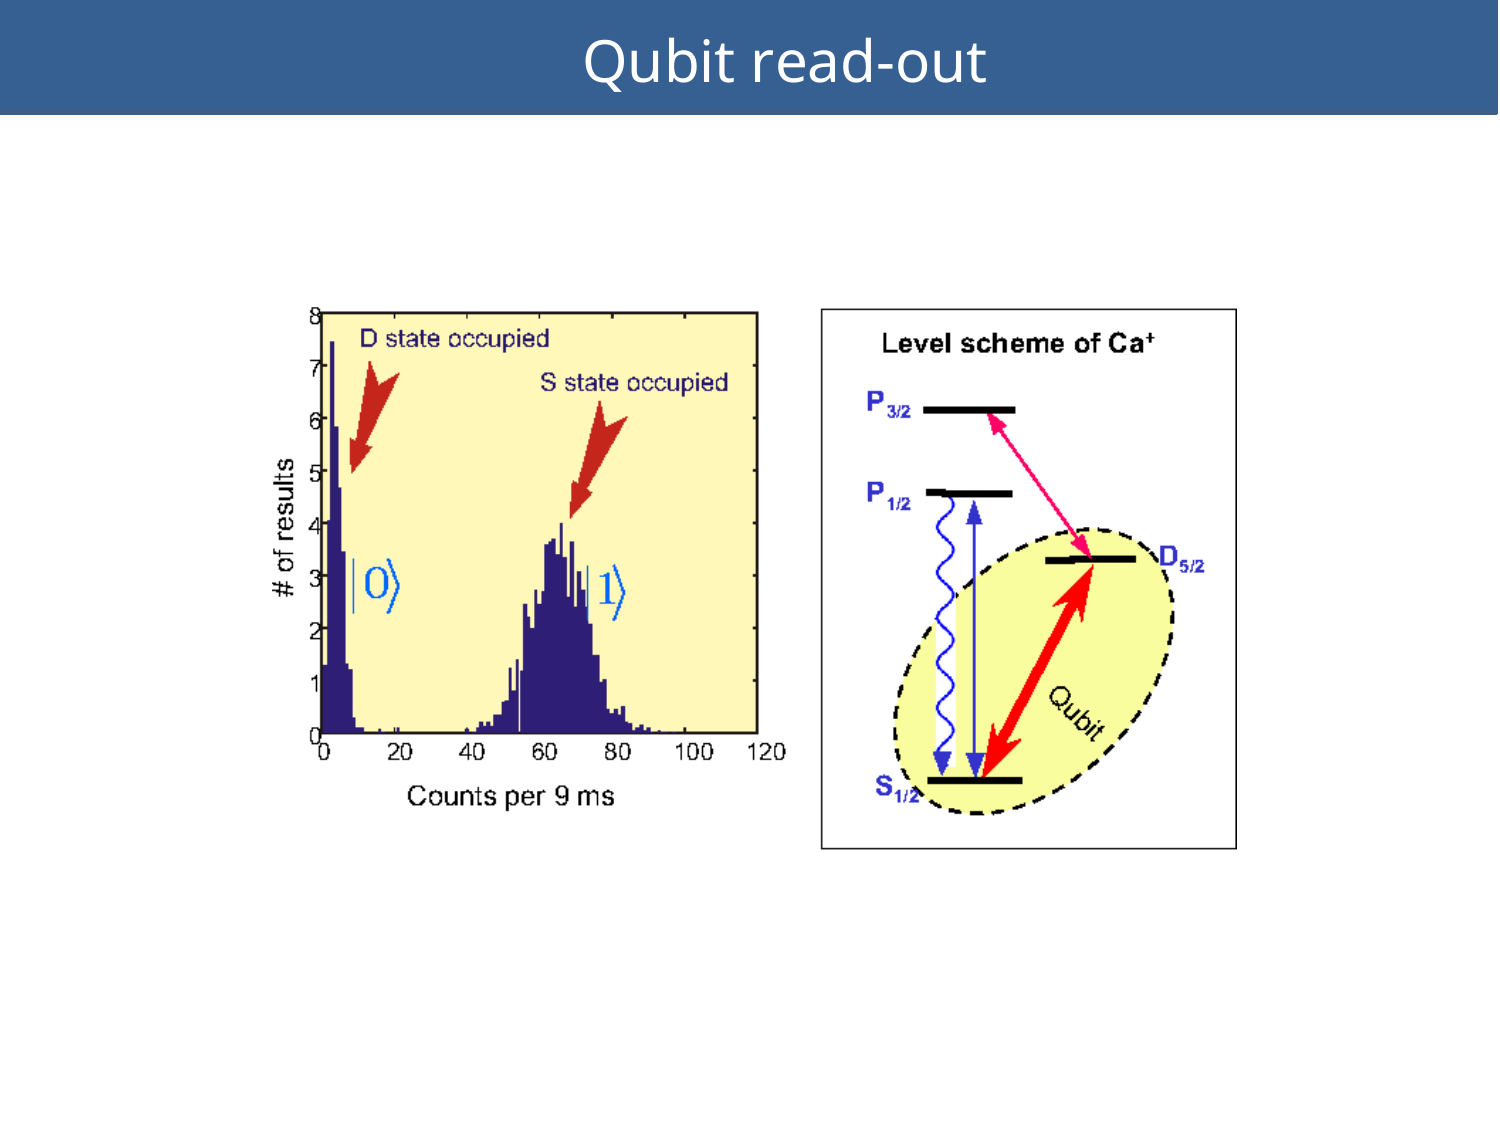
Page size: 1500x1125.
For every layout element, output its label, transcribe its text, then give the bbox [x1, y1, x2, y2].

picture [272, 306, 1237, 851]
text_box Qubit read-out [567, 16, 971, 102]
